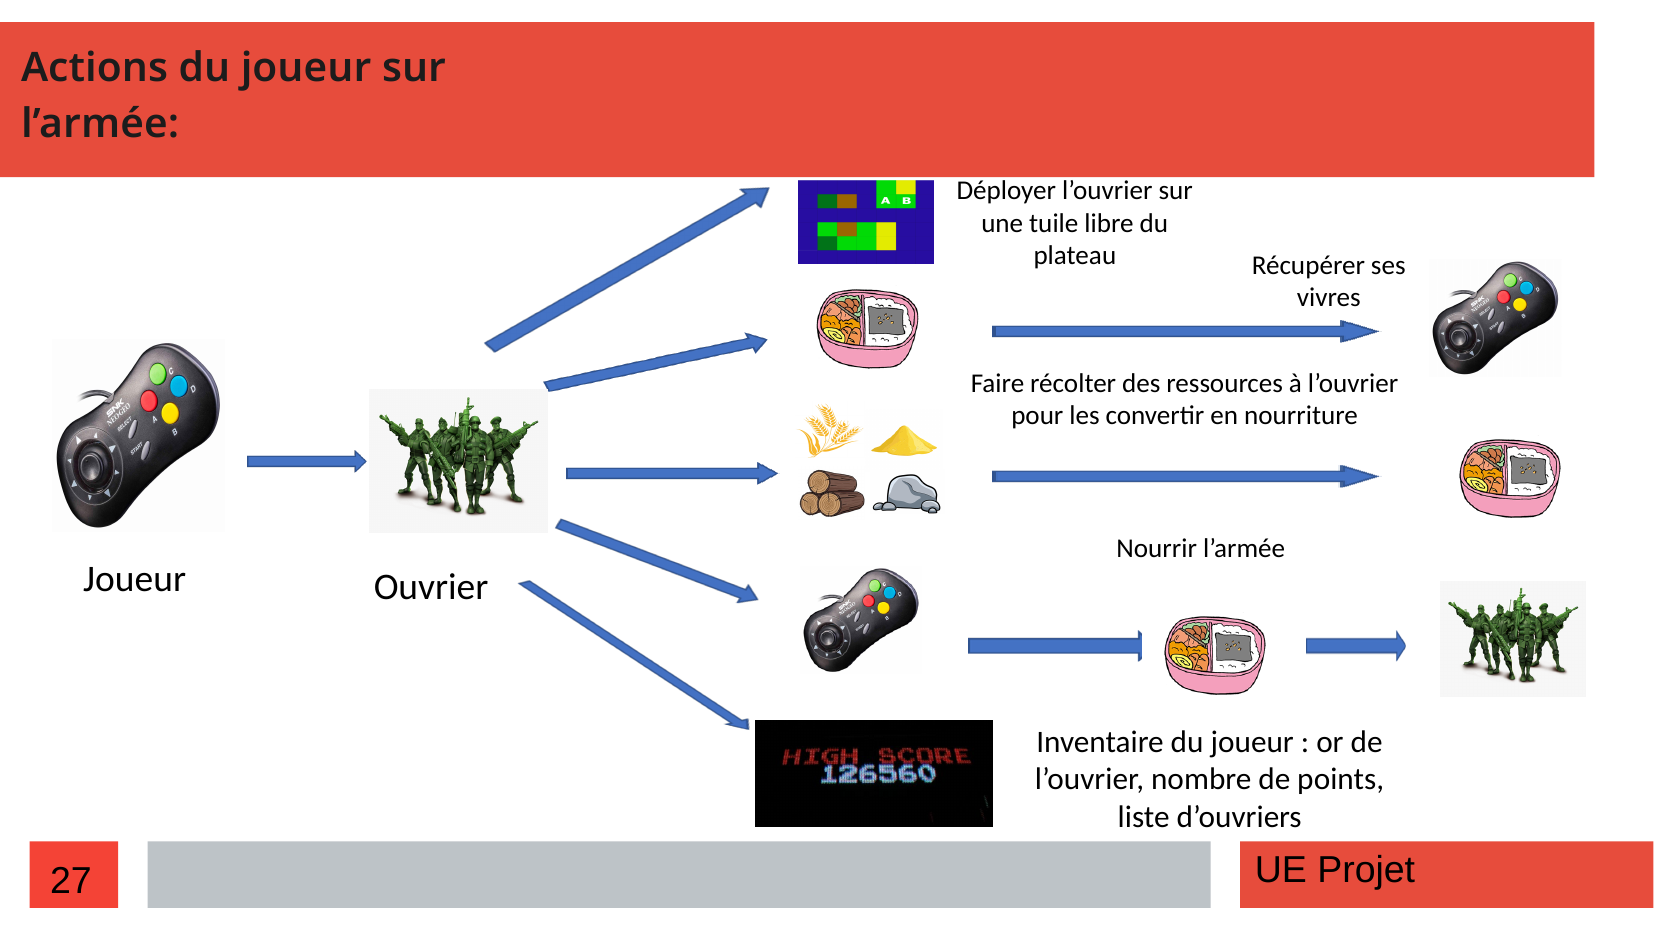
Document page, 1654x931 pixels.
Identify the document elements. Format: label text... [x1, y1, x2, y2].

picture [1440, 581, 1586, 697]
picture [566, 461, 780, 485]
picture [52, 339, 225, 532]
text_box 27 [35, 852, 130, 910]
text_box Déployer l’ouvrier sur une tuile libre du plateau [933, 165, 1217, 278]
picture [247, 449, 367, 473]
picture [794, 275, 941, 383]
list Actions du joueur sur l’armée: [21, 38, 556, 296]
picture [369, 180, 793, 533]
picture [1429, 259, 1562, 378]
picture [547, 517, 767, 607]
text_box Ouvrier [342, 554, 520, 615]
picture [755, 720, 993, 827]
picture [1306, 629, 1406, 662]
text_box Faire récolter des ressources à l’ouvrier pour les convertir en nourriture [932, 357, 1438, 438]
text_box Inventaire du joueur : or de l’ouvrier, nombre de points, liste d’ouvriers [998, 713, 1422, 842]
picture [992, 319, 1382, 343]
text_box UE Projet [1240, 841, 1501, 898]
text_box Nourrir l’armée [1086, 522, 1316, 570]
picture [1437, 425, 1583, 532]
text_box Récupérer ses vivres [1228, 239, 1430, 320]
picture [968, 602, 1288, 709]
picture [798, 180, 933, 264]
picture [992, 464, 1382, 488]
picture [496, 577, 772, 731]
picture [800, 566, 922, 674]
picture [795, 401, 945, 520]
text_box Joueur [32, 546, 237, 607]
